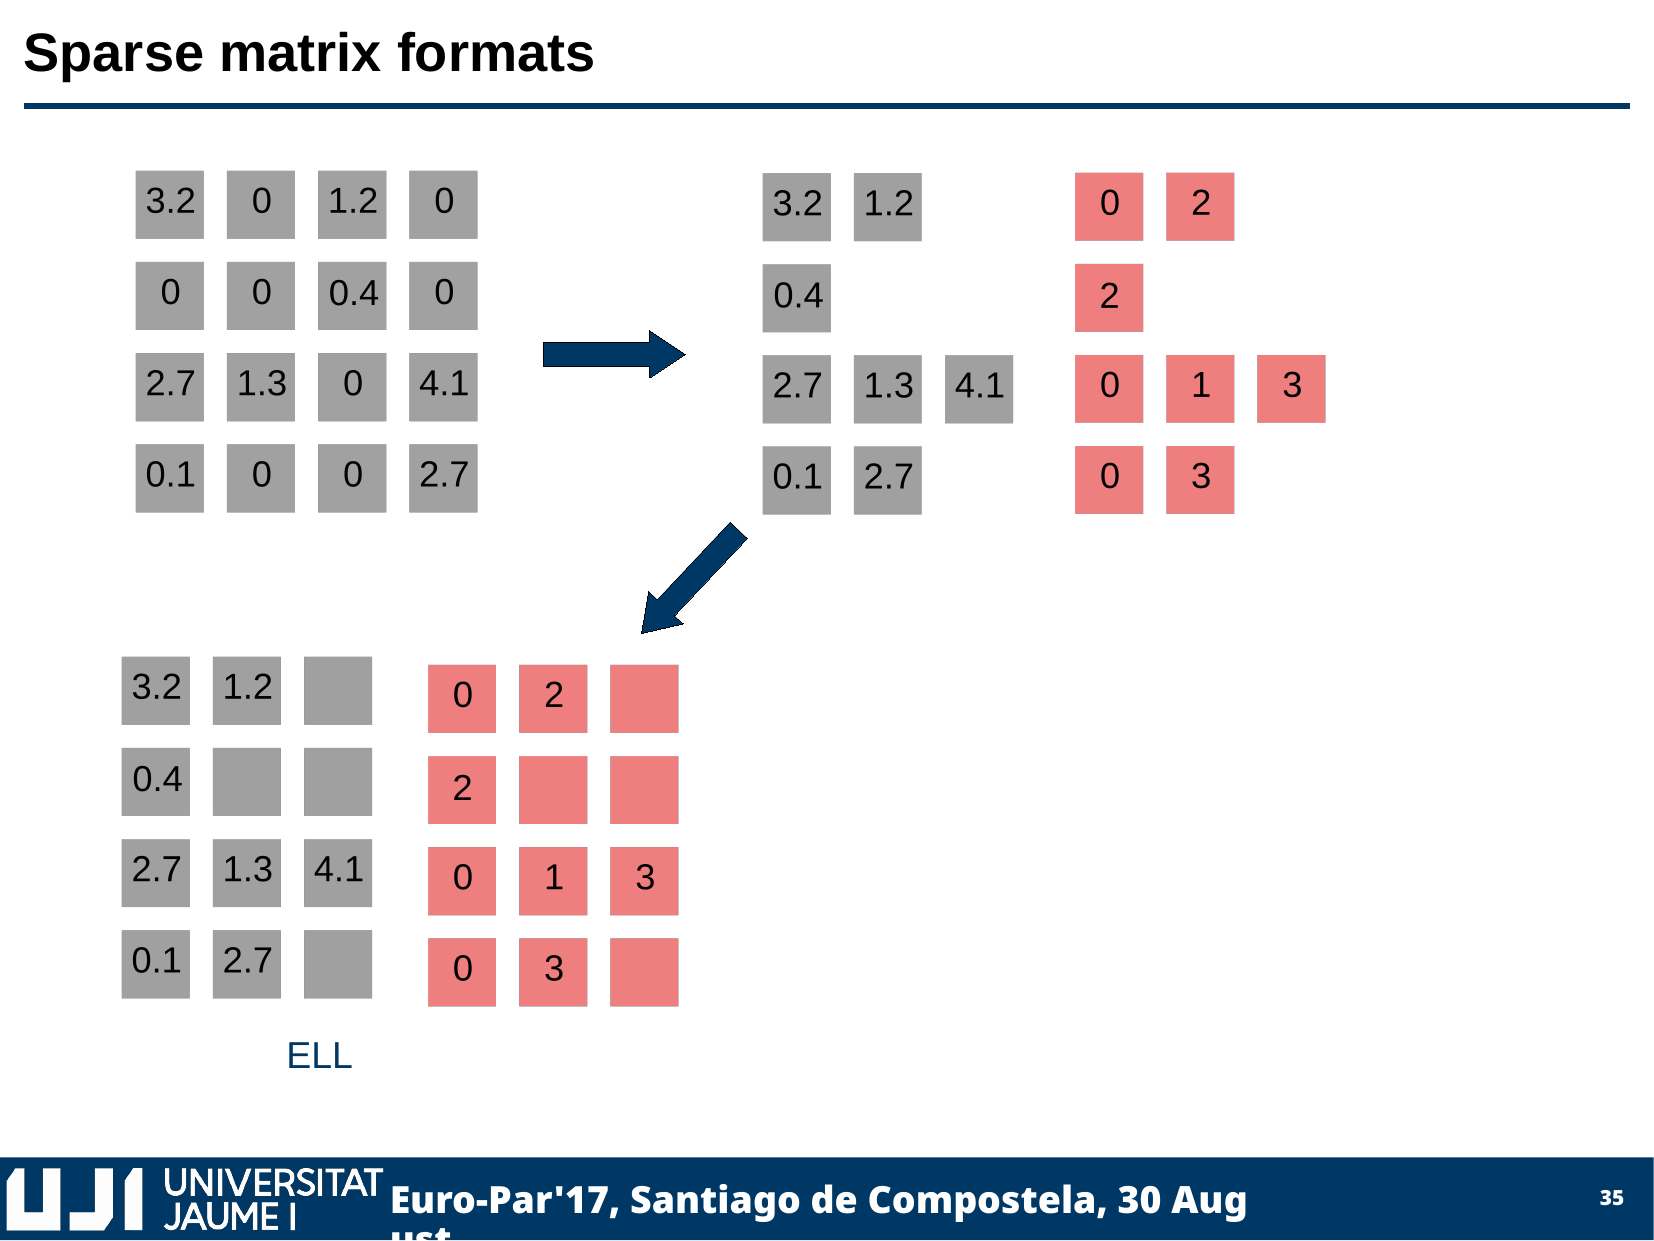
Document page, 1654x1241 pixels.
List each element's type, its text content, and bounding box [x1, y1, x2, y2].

picture [755, 165, 1333, 522]
picture [0, 1158, 390, 1241]
text_box ELL [271, 1027, 368, 1085]
text_box [543, 330, 686, 378]
title Sparse matrix formats [23, 0, 1630, 107]
picture [128, 163, 485, 520]
picture [114, 649, 686, 1014]
text_box [641, 522, 748, 634]
